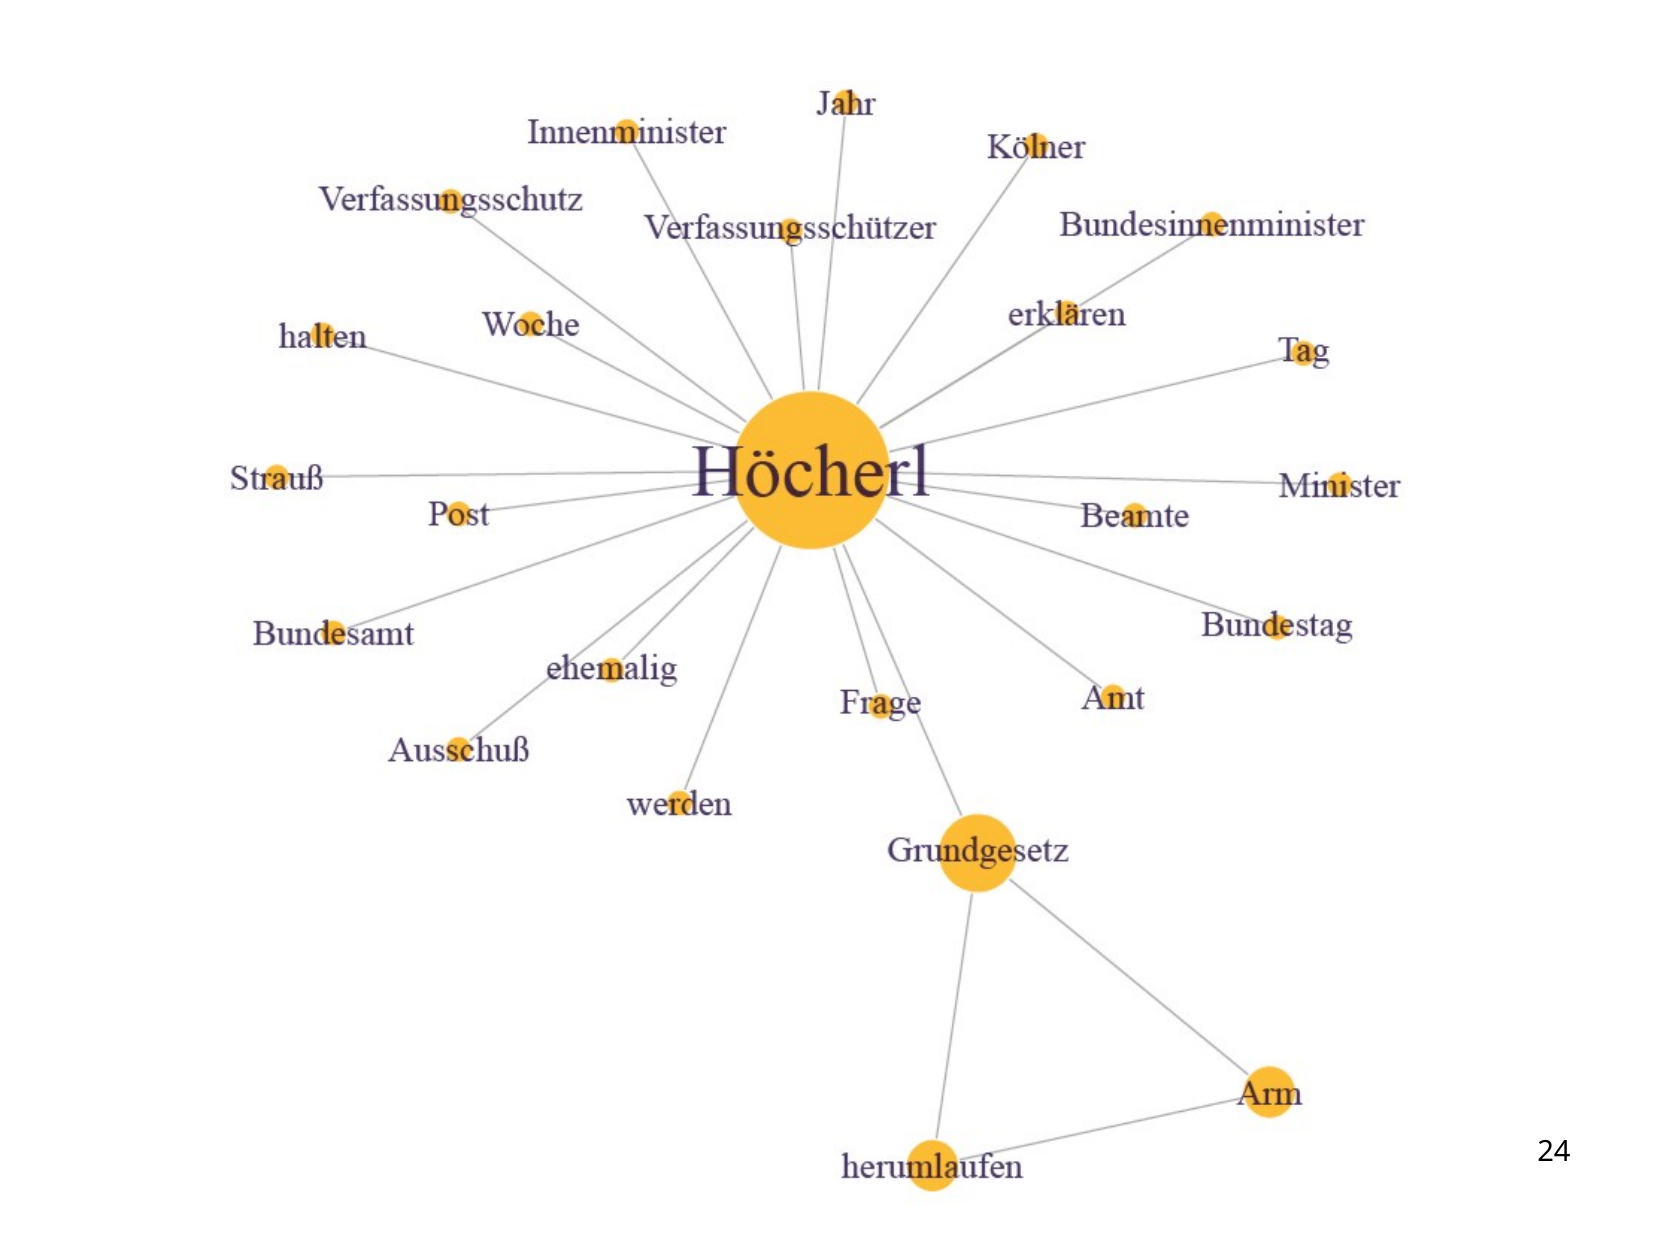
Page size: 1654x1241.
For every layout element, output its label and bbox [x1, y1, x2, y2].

picture [212, 33, 1418, 1217]
